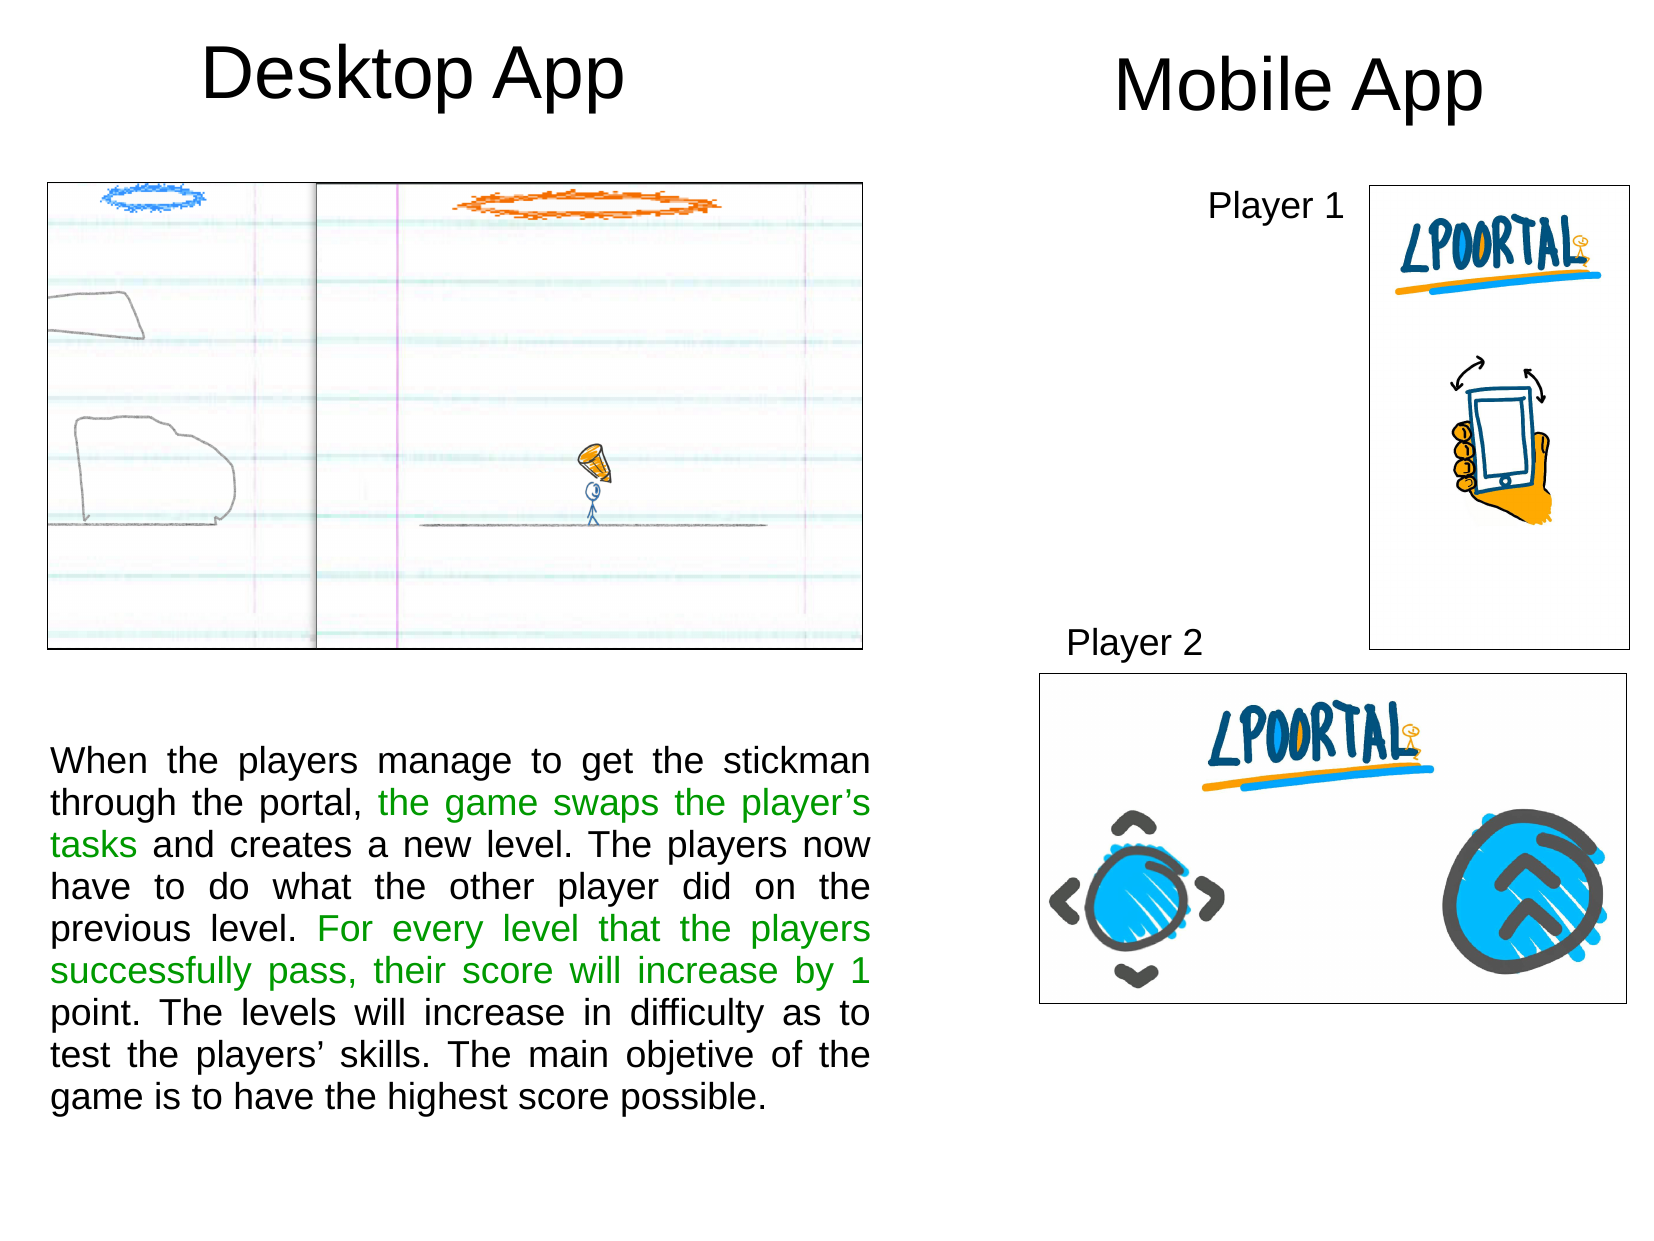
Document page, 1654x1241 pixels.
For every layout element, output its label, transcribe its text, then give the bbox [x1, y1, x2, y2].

text_box Mobile App [1051, 35, 1548, 136]
picture [1369, 185, 1630, 650]
picture [47, 182, 863, 650]
picture [1039, 673, 1627, 1004]
text_box Desktop App [165, 23, 662, 207]
text_box When the players manage to get the stickman through the portal, the game swaps the player’s tasks and creates a new level. The players now have to do what the other player did on the previous level. For every level that the players successfully pass, their score will increase by 1 point. The levels will increase in difficulty as to test the players’ skills. The main objetive of the game is to have the highest score possible. [35, 732, 886, 1126]
text_box Player 2 [1051, 614, 1264, 673]
text_box Player 1 [1192, 177, 1406, 237]
